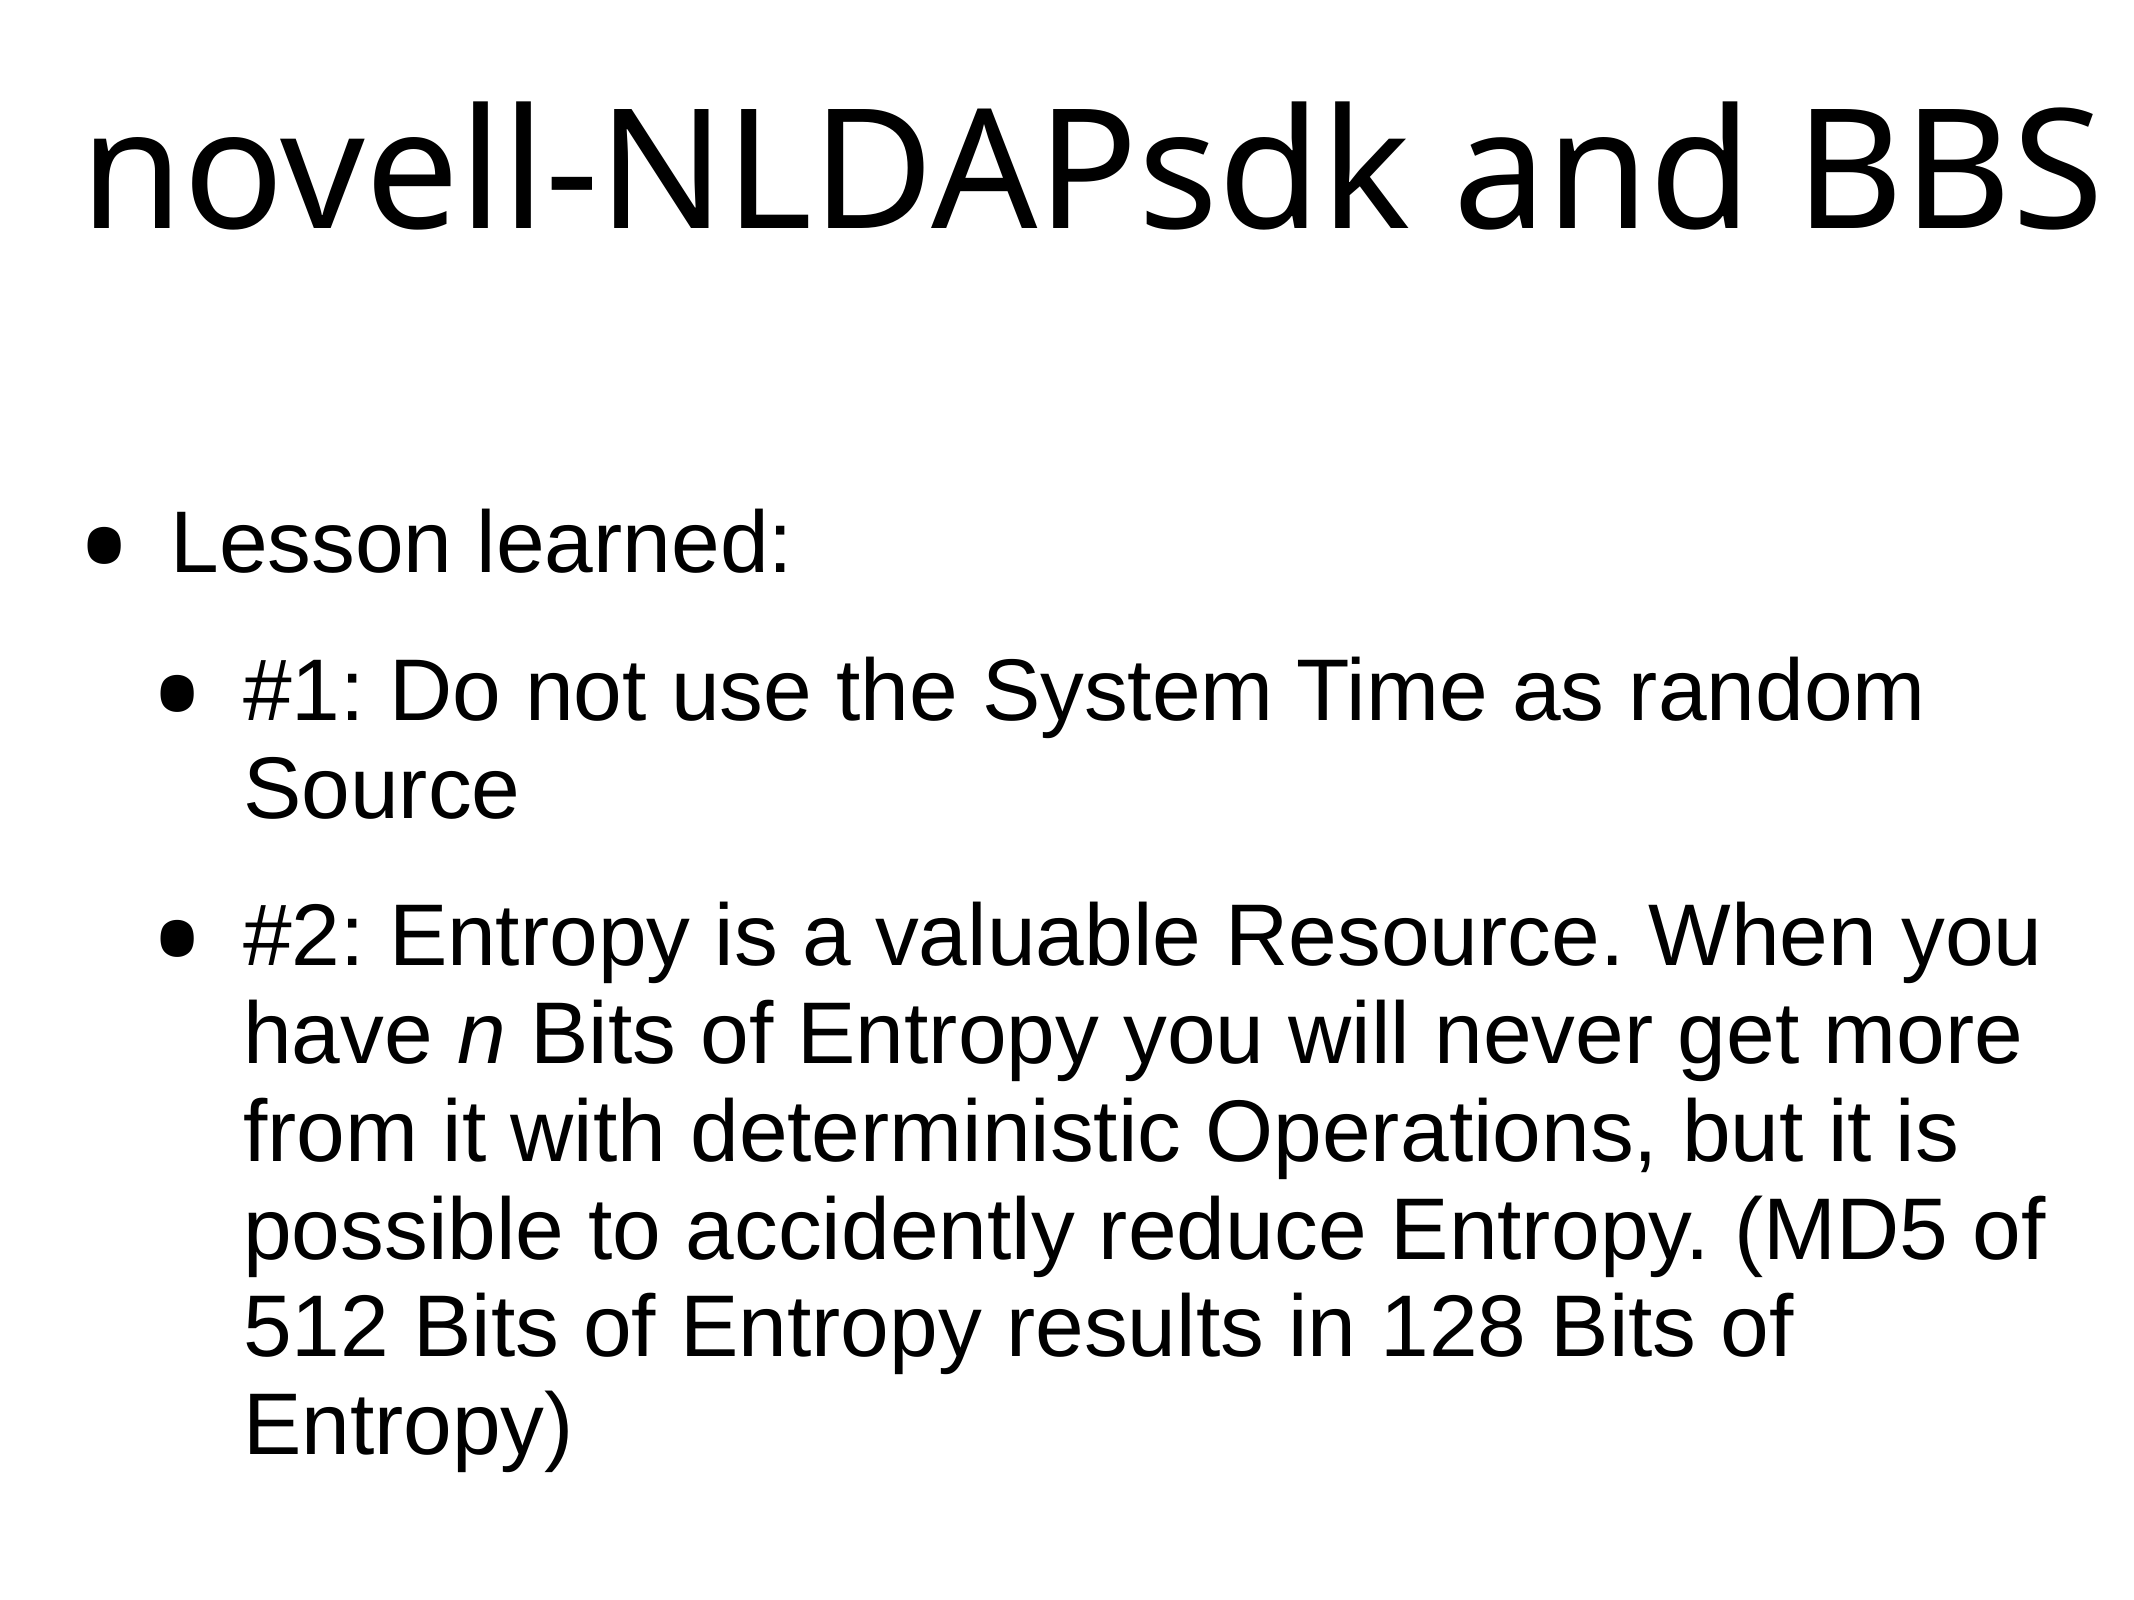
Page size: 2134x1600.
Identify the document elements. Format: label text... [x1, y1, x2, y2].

title novell-NLDAPsdk and BBS [47, 31, 2134, 296]
list Lesson learned: #1: Do not use the System Time as random Source #2: Entropy is a valuable Resource. When you have n Bits of Entropy you will never get more from it with deterministic Operations, but it is possible to accidently reduce Entropy. (MD5 of 512 Bits of Entropy results in 128 Bits of Entropy) [16, 393, 2115, 1573]
